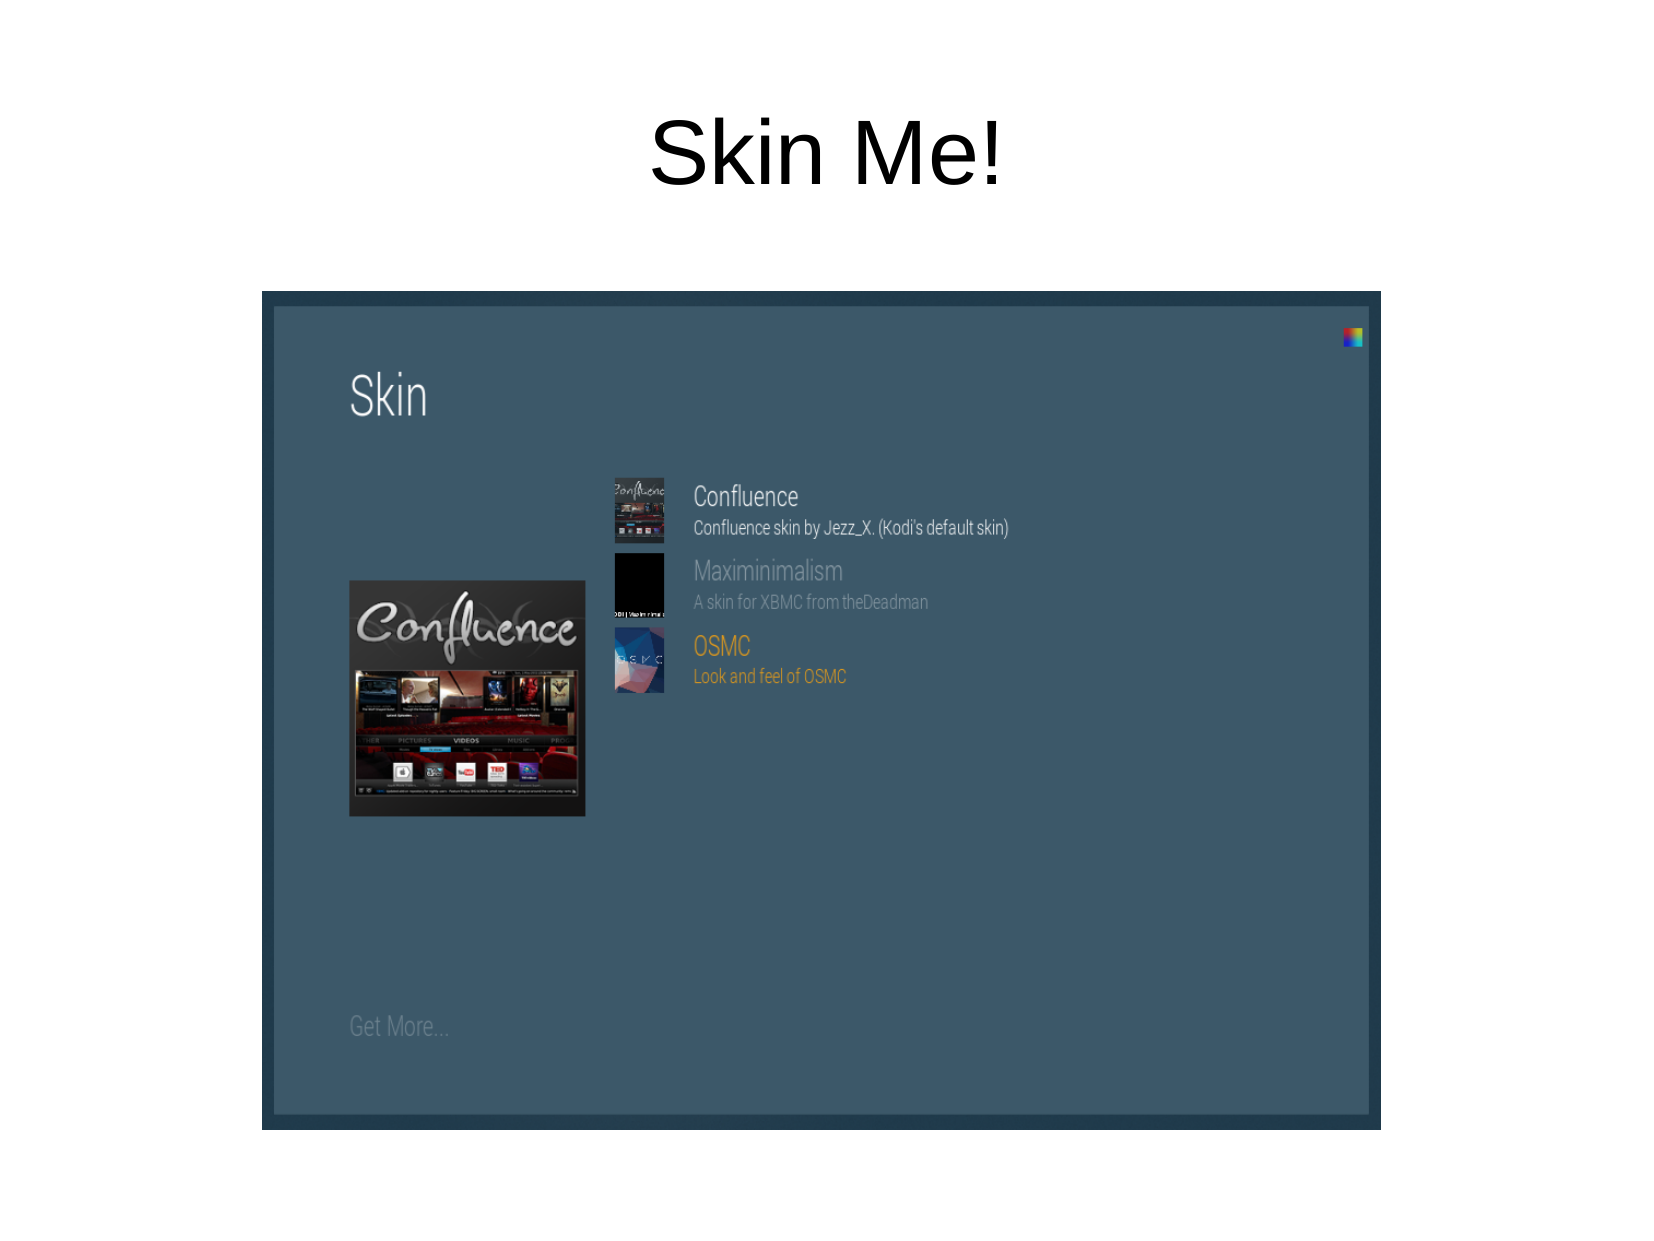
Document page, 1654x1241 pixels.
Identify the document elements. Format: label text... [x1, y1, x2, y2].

picture [262, 291, 1381, 1130]
title Skin Me! [82, 49, 1571, 257]
